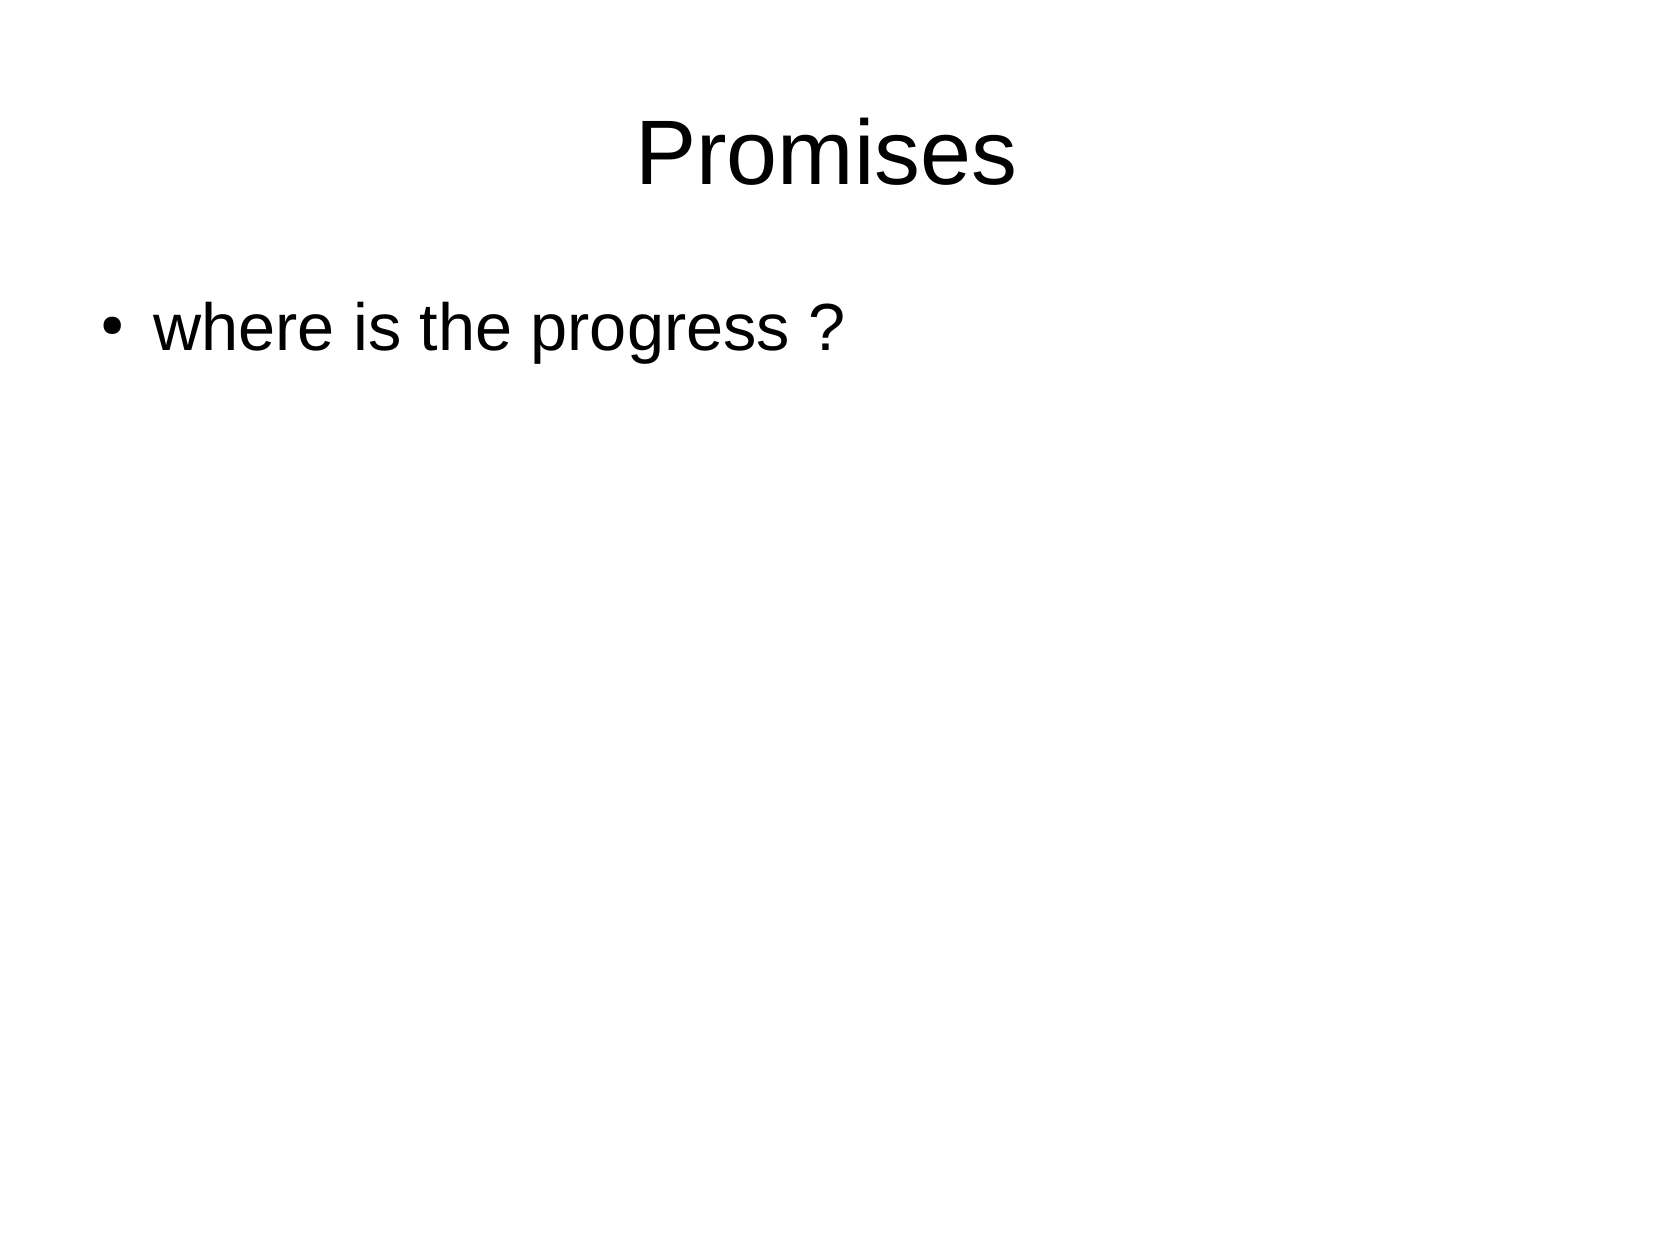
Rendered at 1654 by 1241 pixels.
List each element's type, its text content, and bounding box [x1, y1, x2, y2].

list where is the progress ? [82, 290, 1571, 1010]
title Promises [82, 49, 1571, 257]
